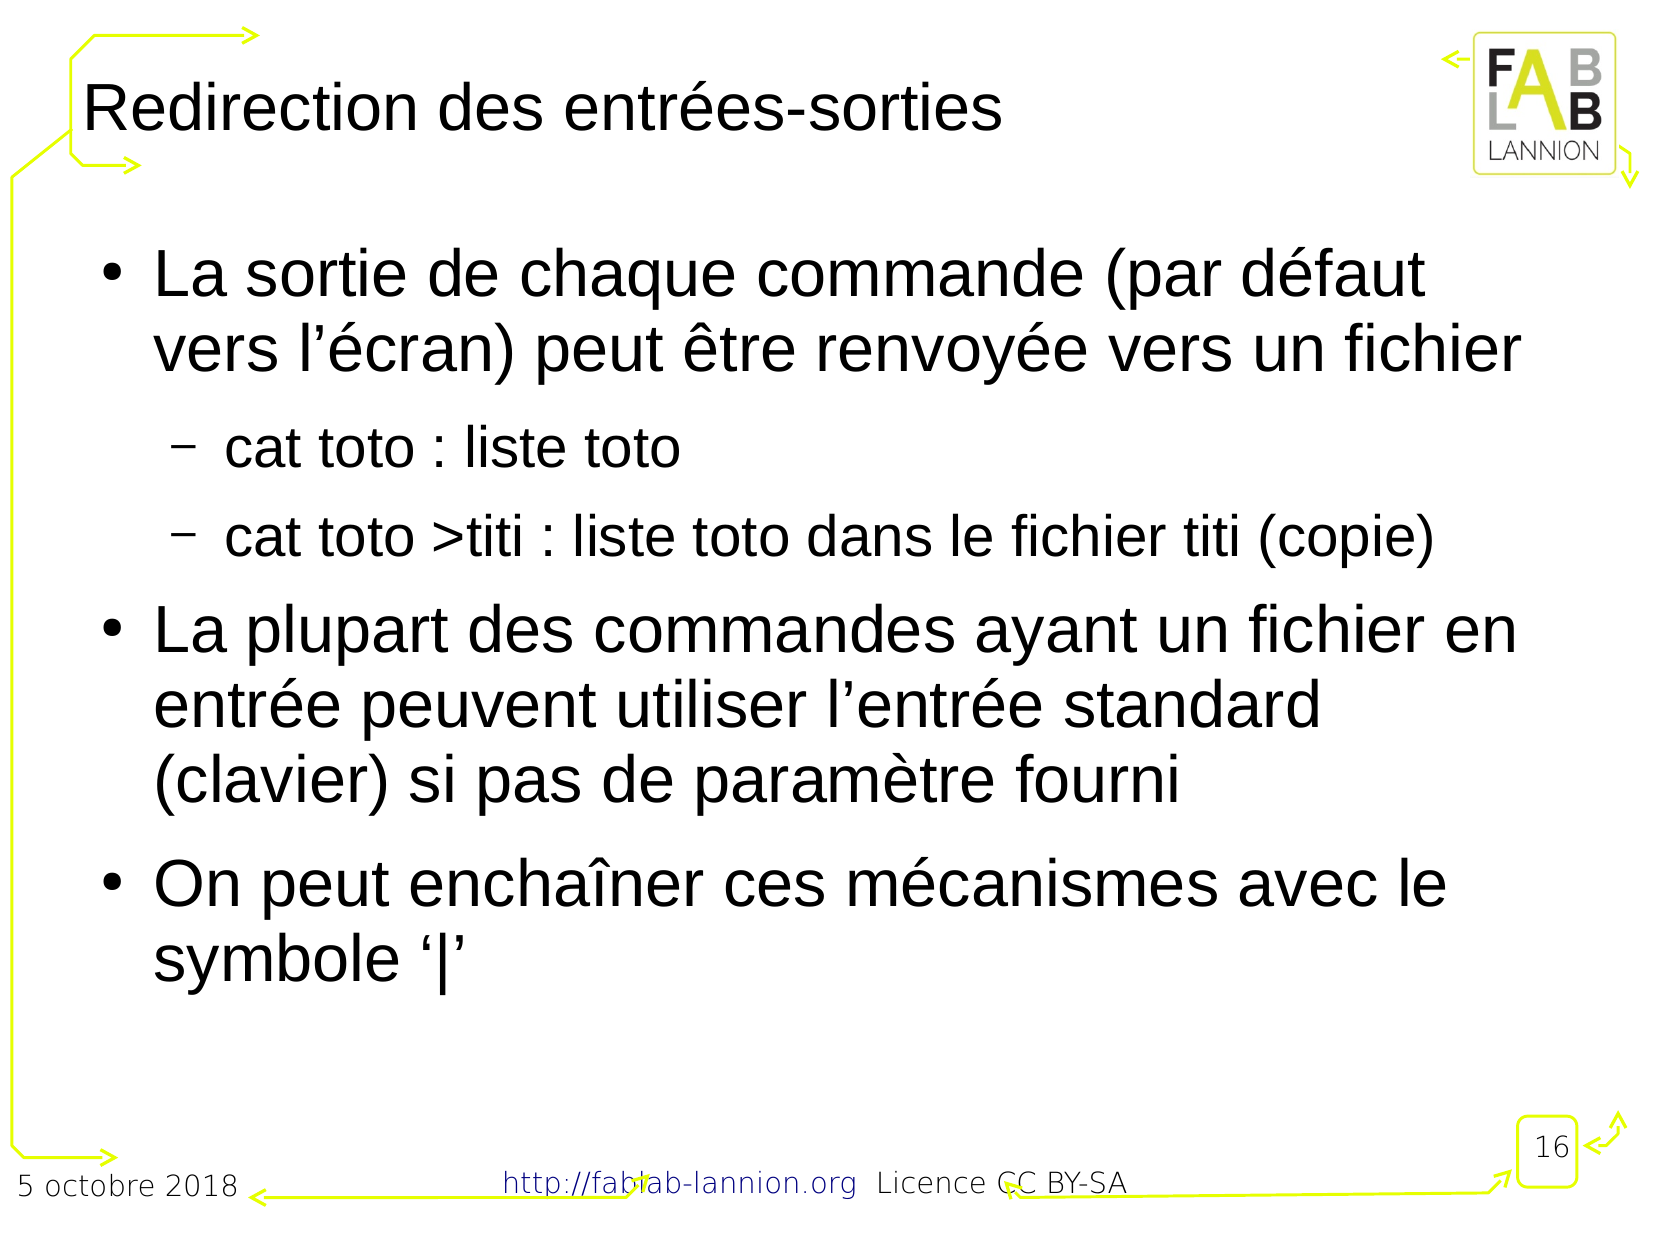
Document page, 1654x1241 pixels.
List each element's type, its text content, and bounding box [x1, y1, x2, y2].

list La sortie de chaque commande (par défaut vers l’écran) peut être renvoyée vers un fichier cat toto : liste toto cat toto >titi : liste toto dans le fichier titi (copie) La plupart des commandes ayant un fichier en entrée peuvent utiliser l’entrée standard (clavier) si pas de paramètre fourni On peut enchaîner ces mécanismes avec le symbole ‘|’ [82, 236, 1571, 1010]
picture [1470, 29, 1619, 178]
title Redirection des entrées-sorties [82, 49, 1441, 166]
